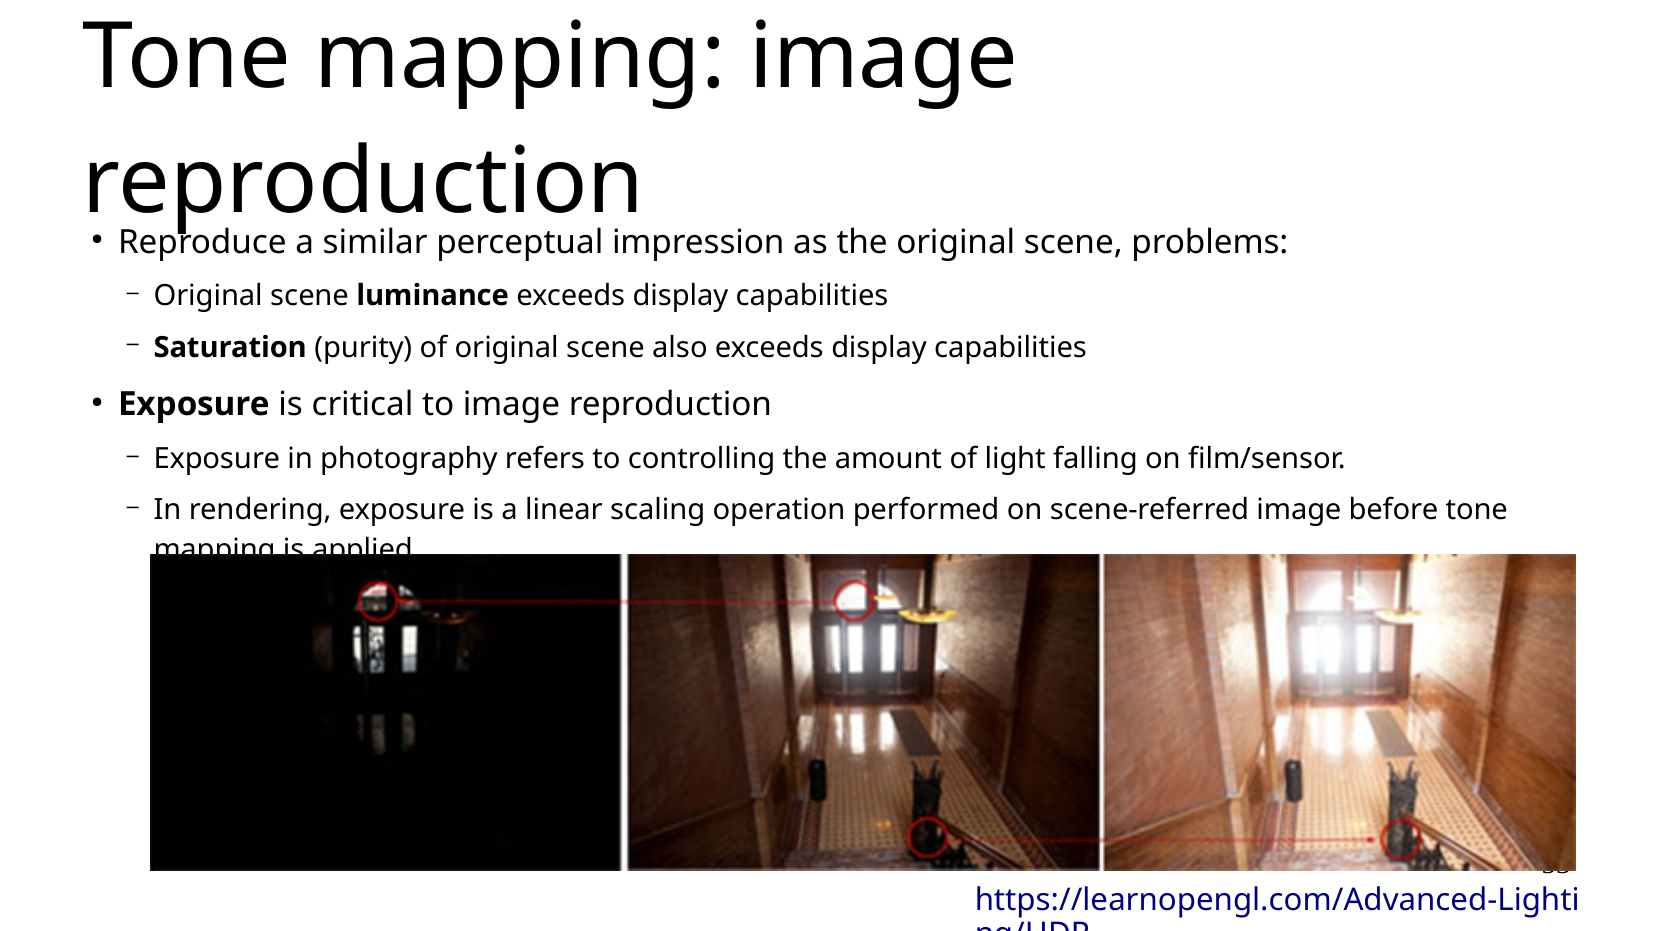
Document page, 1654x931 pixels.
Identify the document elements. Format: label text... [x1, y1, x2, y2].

text_box https://learnopengl.com/Advanced-Lighting/HDR [960, 870, 1606, 924]
list Reproduce a similar perceptual impression as the original scene, problems: Original scene luminance exceeds display capabilities Saturation (purity) of original scene also exceeds display capabilities Exposure is critical to image reproduction Exposure in photography refers to controlling the amount of light falling on film/sensor. In rendering, exposure is a linear scaling operation performed on scene-referred image before tone mapping is applied. [82, 217, 1571, 571]
picture [150, 554, 1576, 871]
title Tone mapping: image reproduction [82, 37, 1571, 193]
